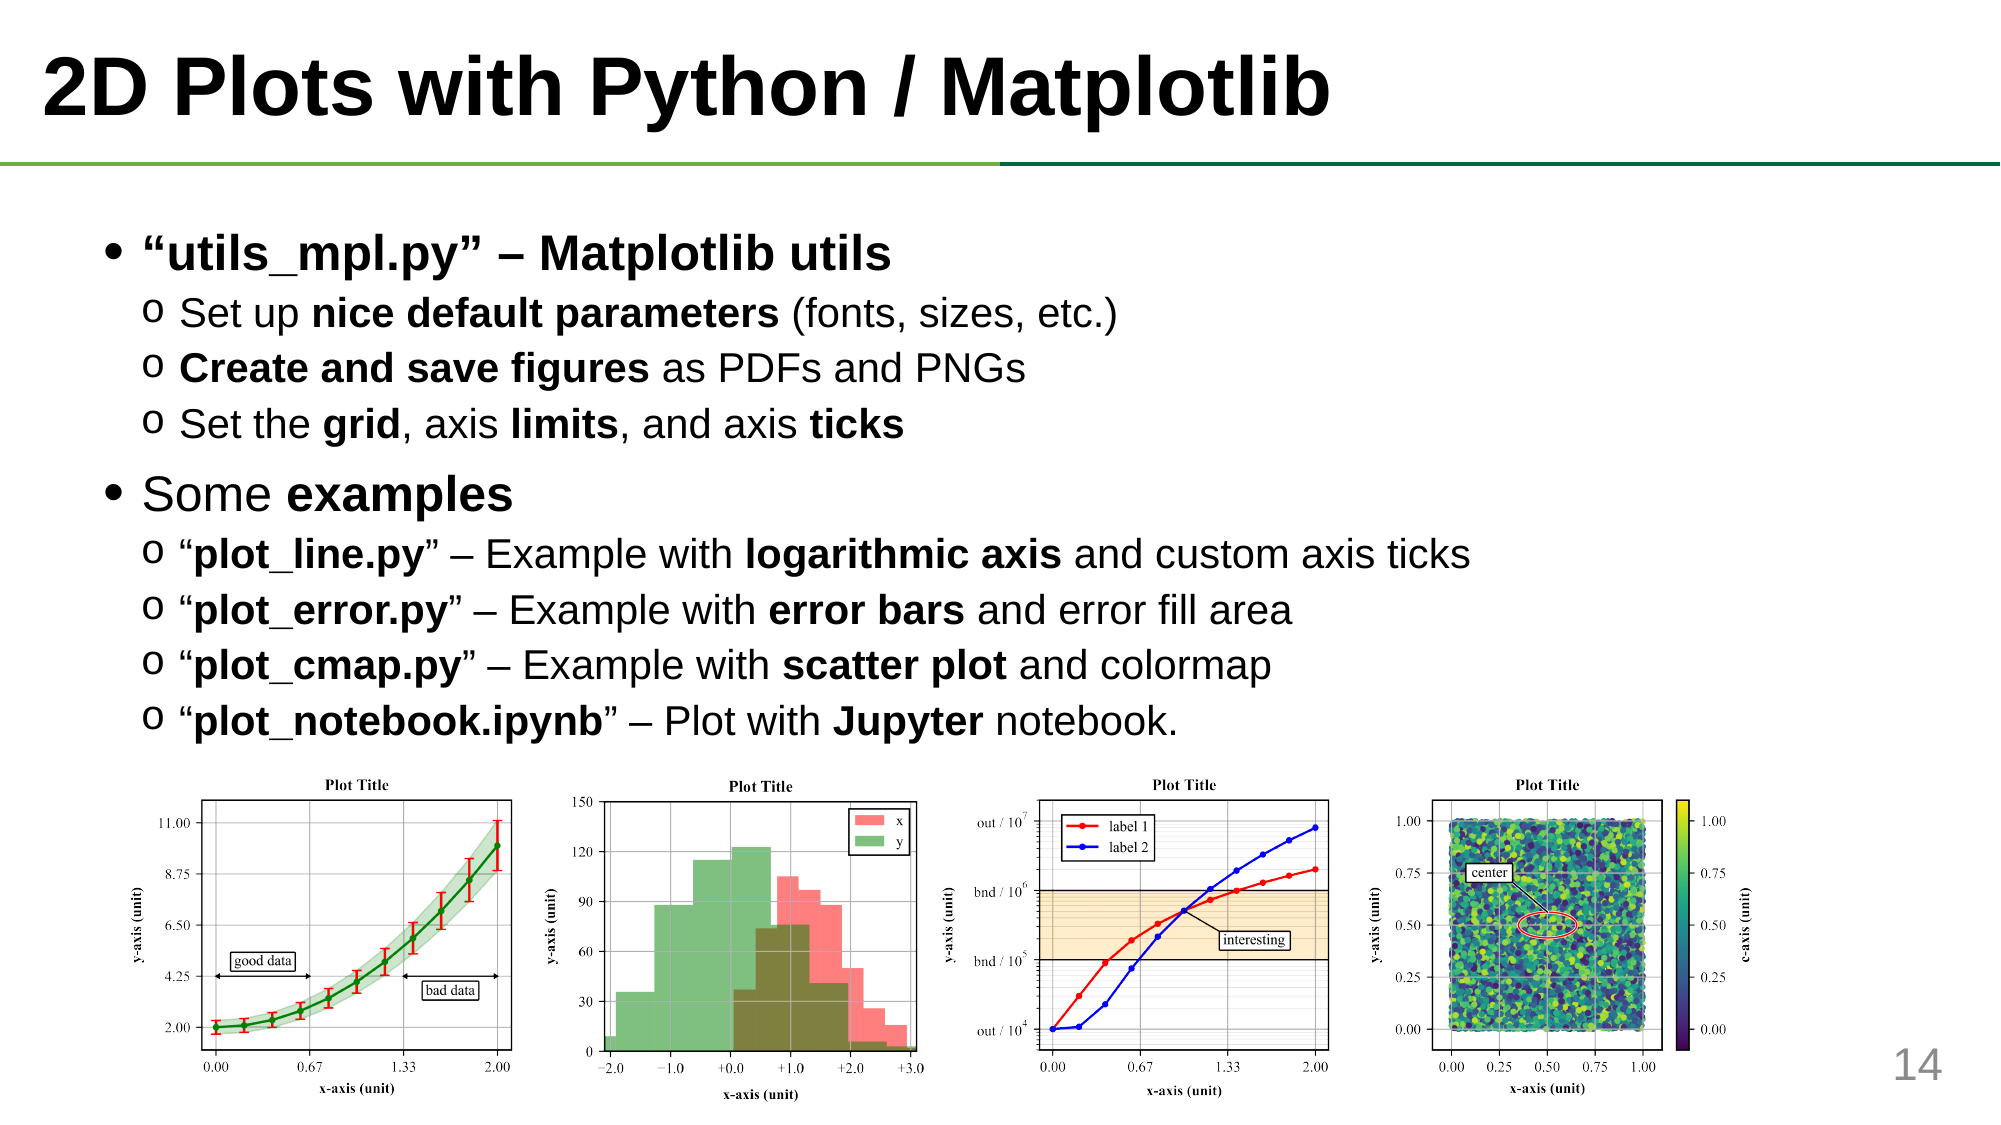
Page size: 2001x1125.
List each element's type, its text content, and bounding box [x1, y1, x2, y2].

picture [528, 765, 1342, 1119]
list “utils_mpl.py” – Matplotlib utils Set up nice default parameters (fonts, sizes, etc.) Create and save figures as PDFs and PNGs Set the grid, axis limits, and axis ticks Some examples “plot_line.py” – Example with logarithmic axis and custom axis ticks “plot_error.py” – Example with error bars and error fill area “plot_cmap.py” – Example with scatter plot and colormap “plot_notebook.ipynb” – Plot with Jupyter notebook. [88, 219, 1802, 1092]
title 2D Plots with Python / Matplotlib [27, 44, 1610, 133]
picture [116, 773, 525, 1103]
picture [1354, 773, 1763, 1103]
